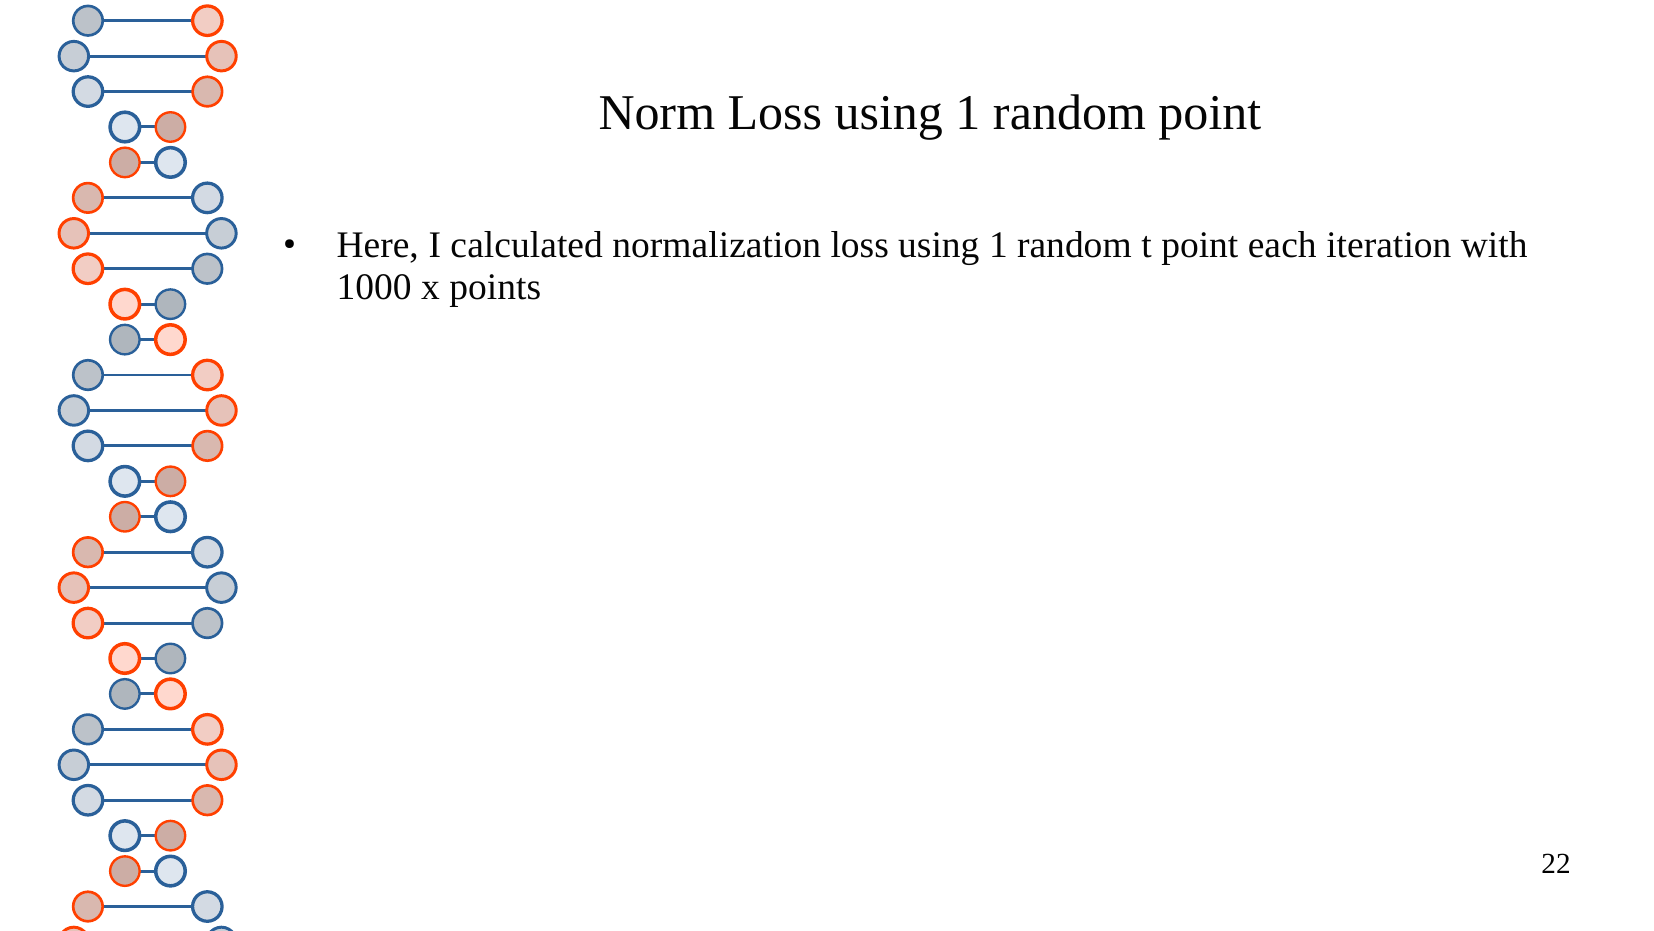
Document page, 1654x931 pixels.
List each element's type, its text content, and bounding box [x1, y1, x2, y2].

list Here, I calculated normalization loss using 1 random t point each iteration with 1000 x points [265, 224, 1595, 764]
title Norm Loss using 1 random point [265, 35, 1595, 189]
